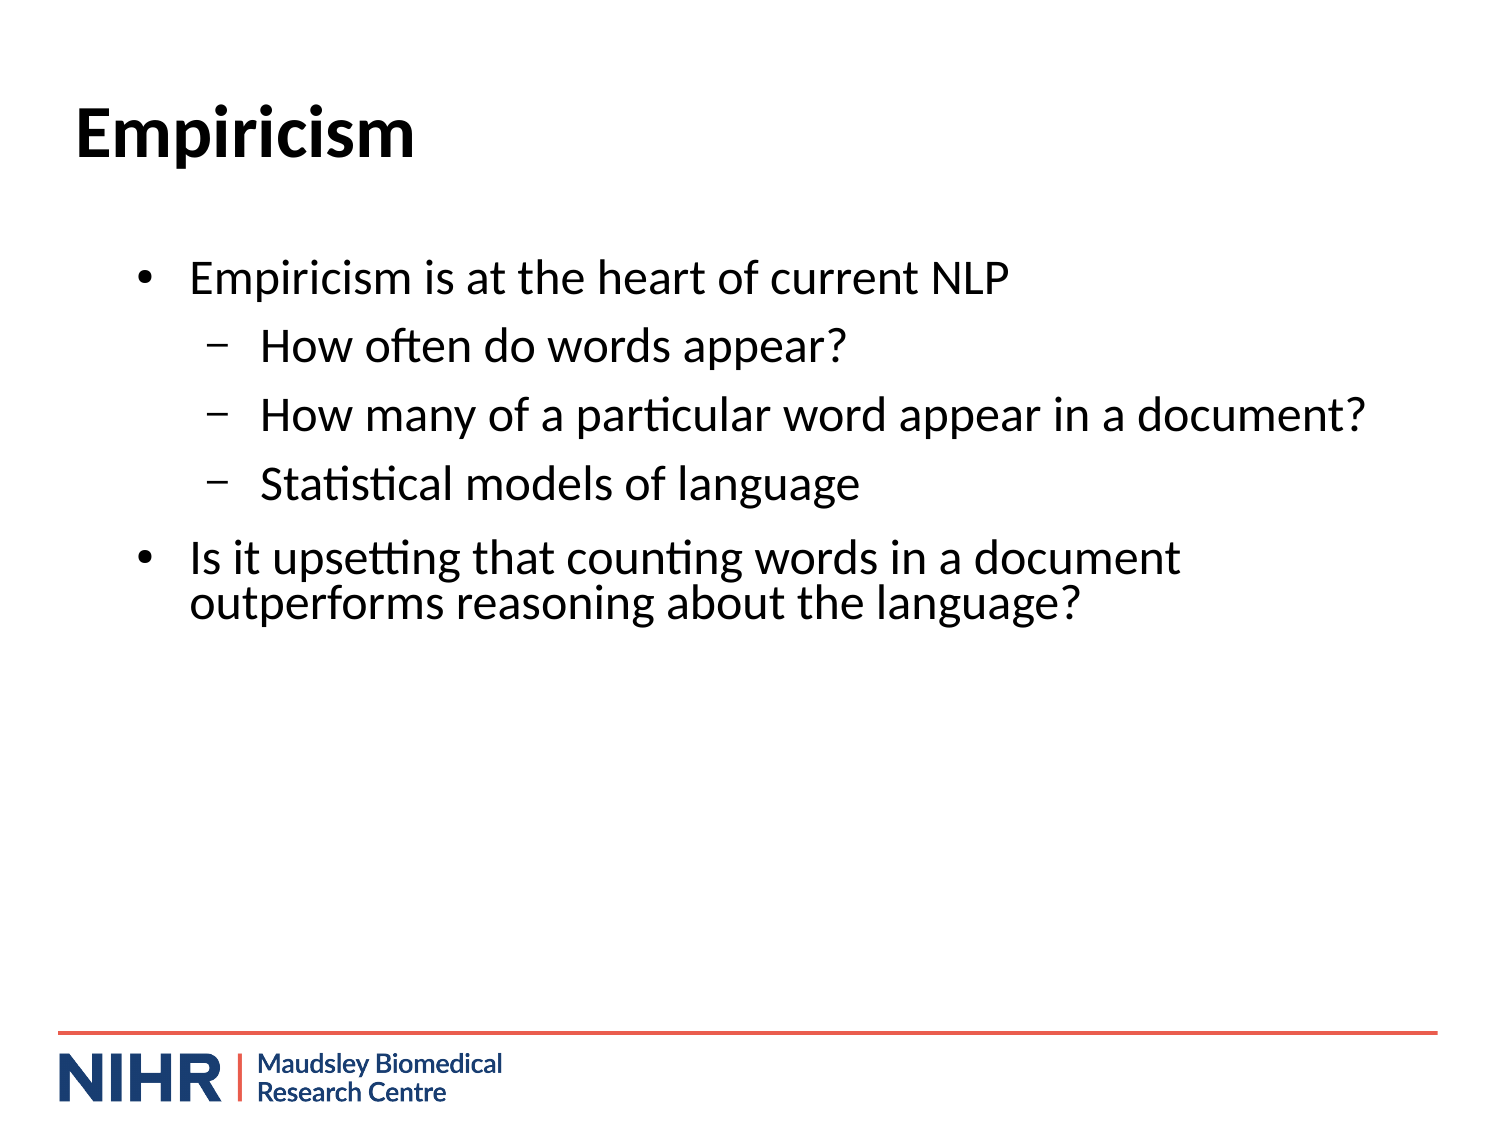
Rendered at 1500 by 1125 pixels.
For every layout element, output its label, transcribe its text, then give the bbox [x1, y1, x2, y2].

list Empiricism is at the heart of current NLP How often do words appear? How many of a particular word appear in a document? Statistical models of language Is it upsetting that counting words in a document outperforms reasoning about the language? [118, 258, 1394, 922]
title Empiricism [75, 41, 1425, 237]
picture [29, 1018, 531, 1125]
